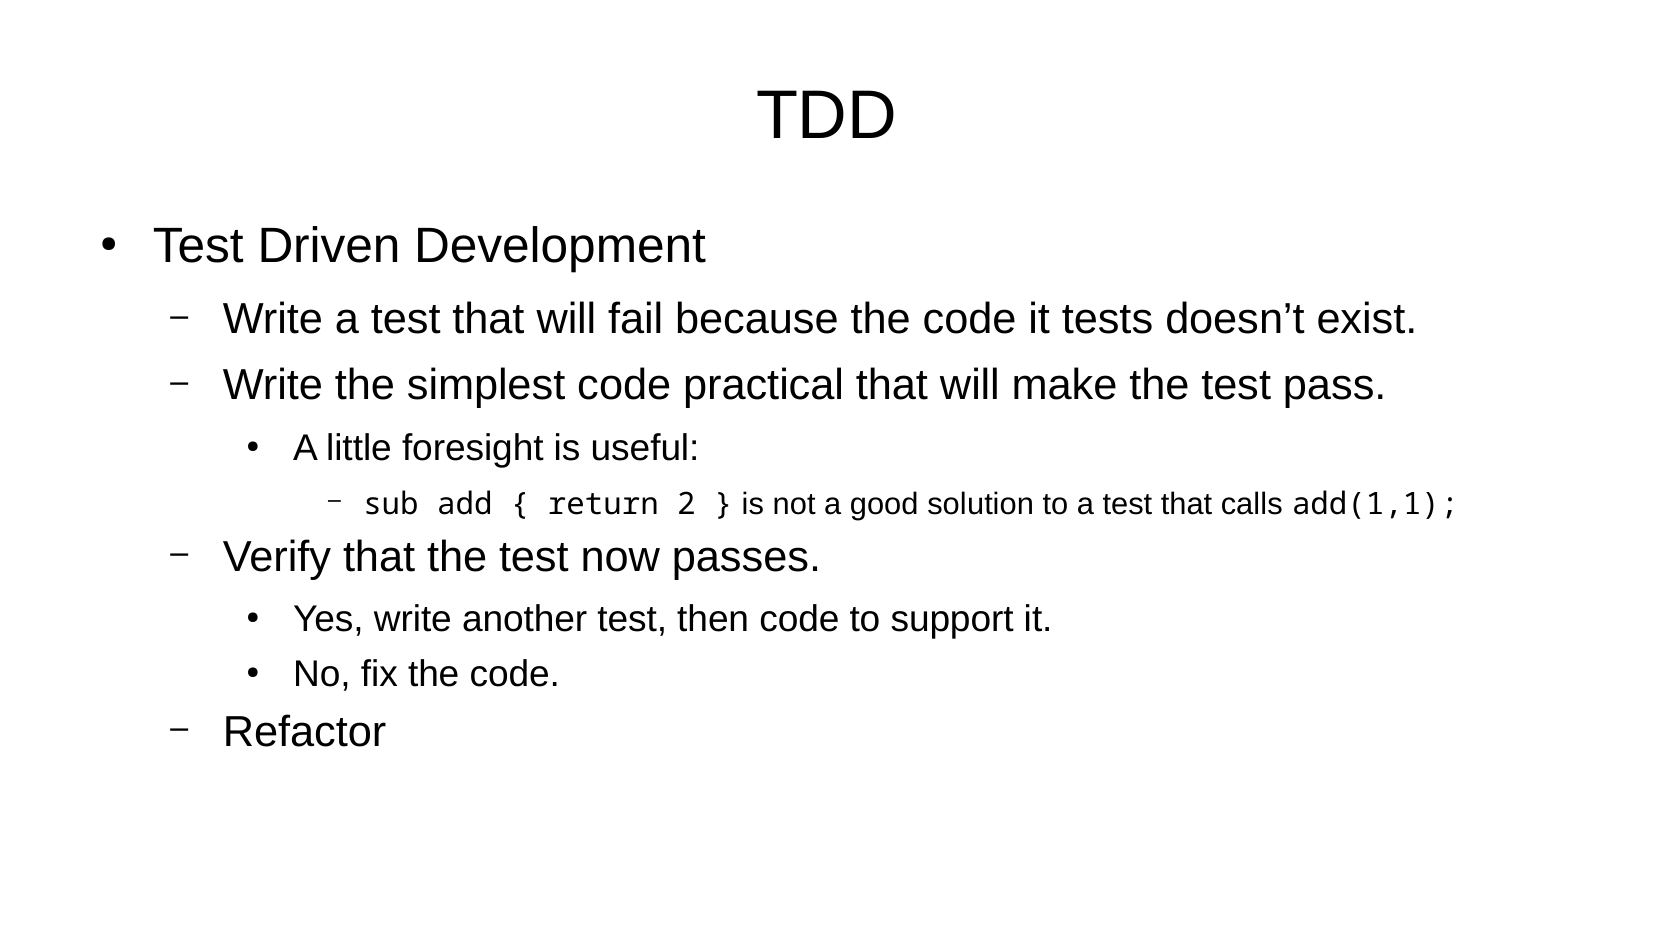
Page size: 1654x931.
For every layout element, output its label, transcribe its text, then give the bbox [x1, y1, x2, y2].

list Test Driven Development Write a test that will fail because the code it tests doesn’t exist. Write the simplest code practical that will make the test pass. A little foresight is useful: sub add { return 2 } is not a good solution to a test that calls add(1,1); Verify that the test now passes. Yes, write another test, then code to support it. No, fix the code. Refactor [82, 217, 1571, 758]
title TDD [82, 37, 1571, 193]
